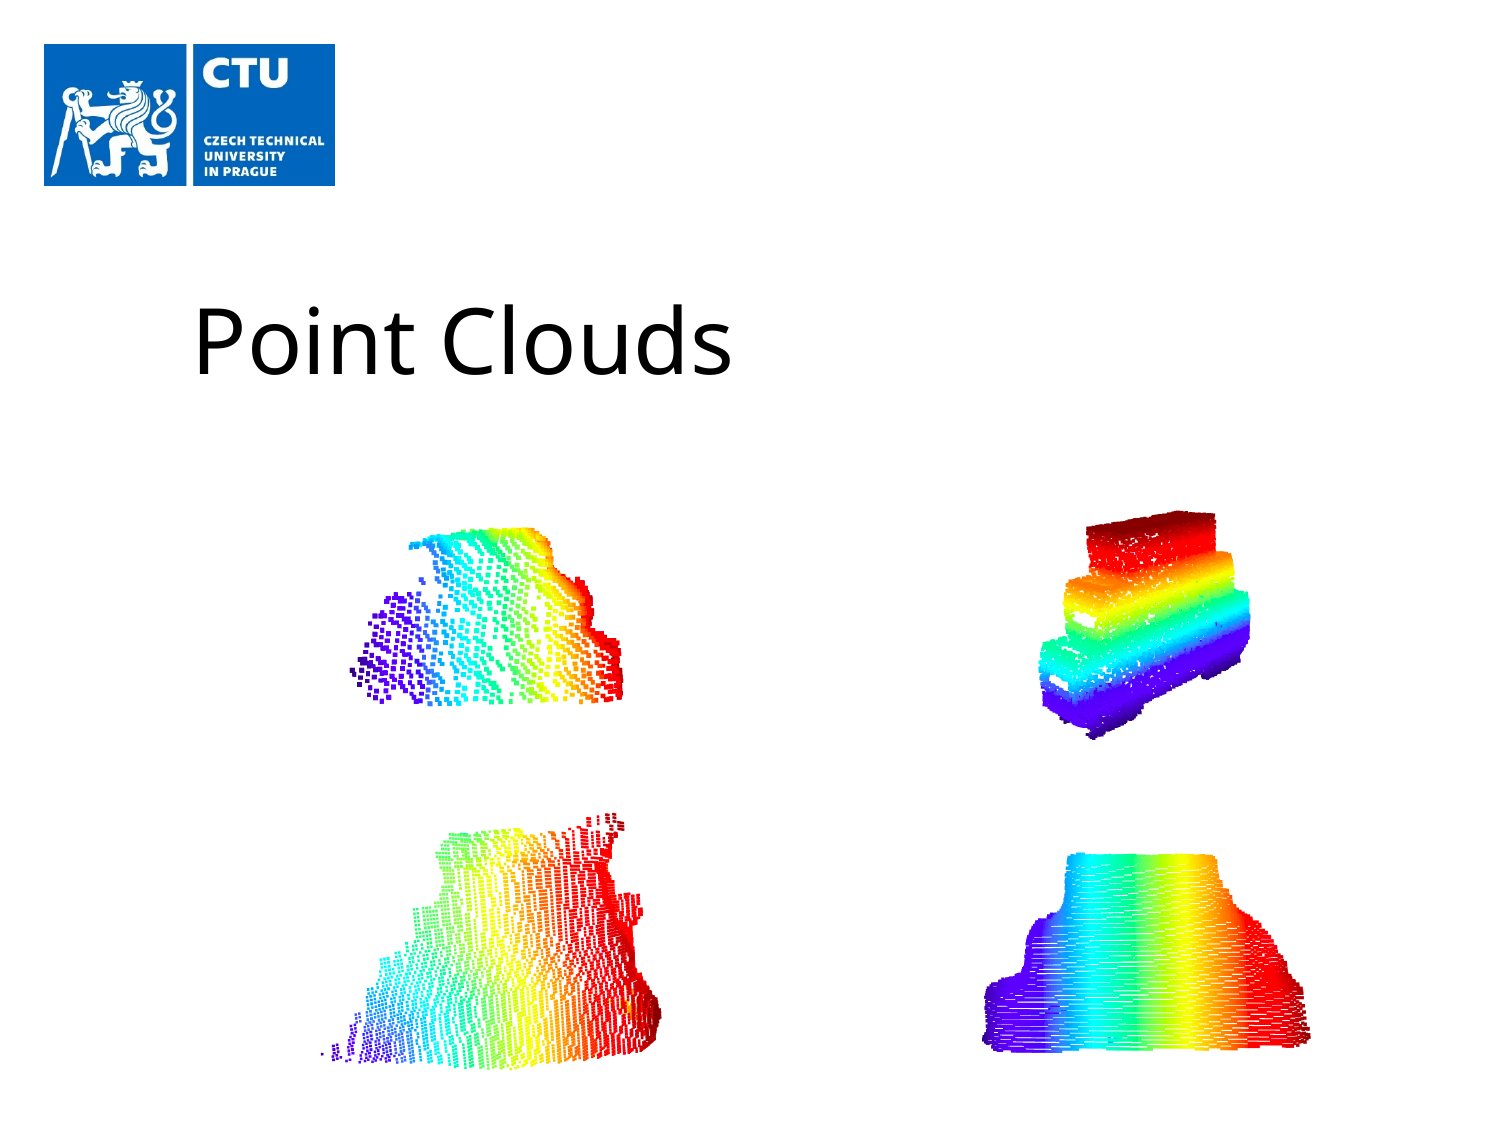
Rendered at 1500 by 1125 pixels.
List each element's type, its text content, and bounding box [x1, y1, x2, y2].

picture [44, 44, 335, 186]
picture [955, 789, 1334, 1081]
title Point Clouds [177, 236, 1456, 454]
picture [996, 472, 1292, 763]
picture [313, 472, 665, 763]
picture [298, 789, 680, 1081]
